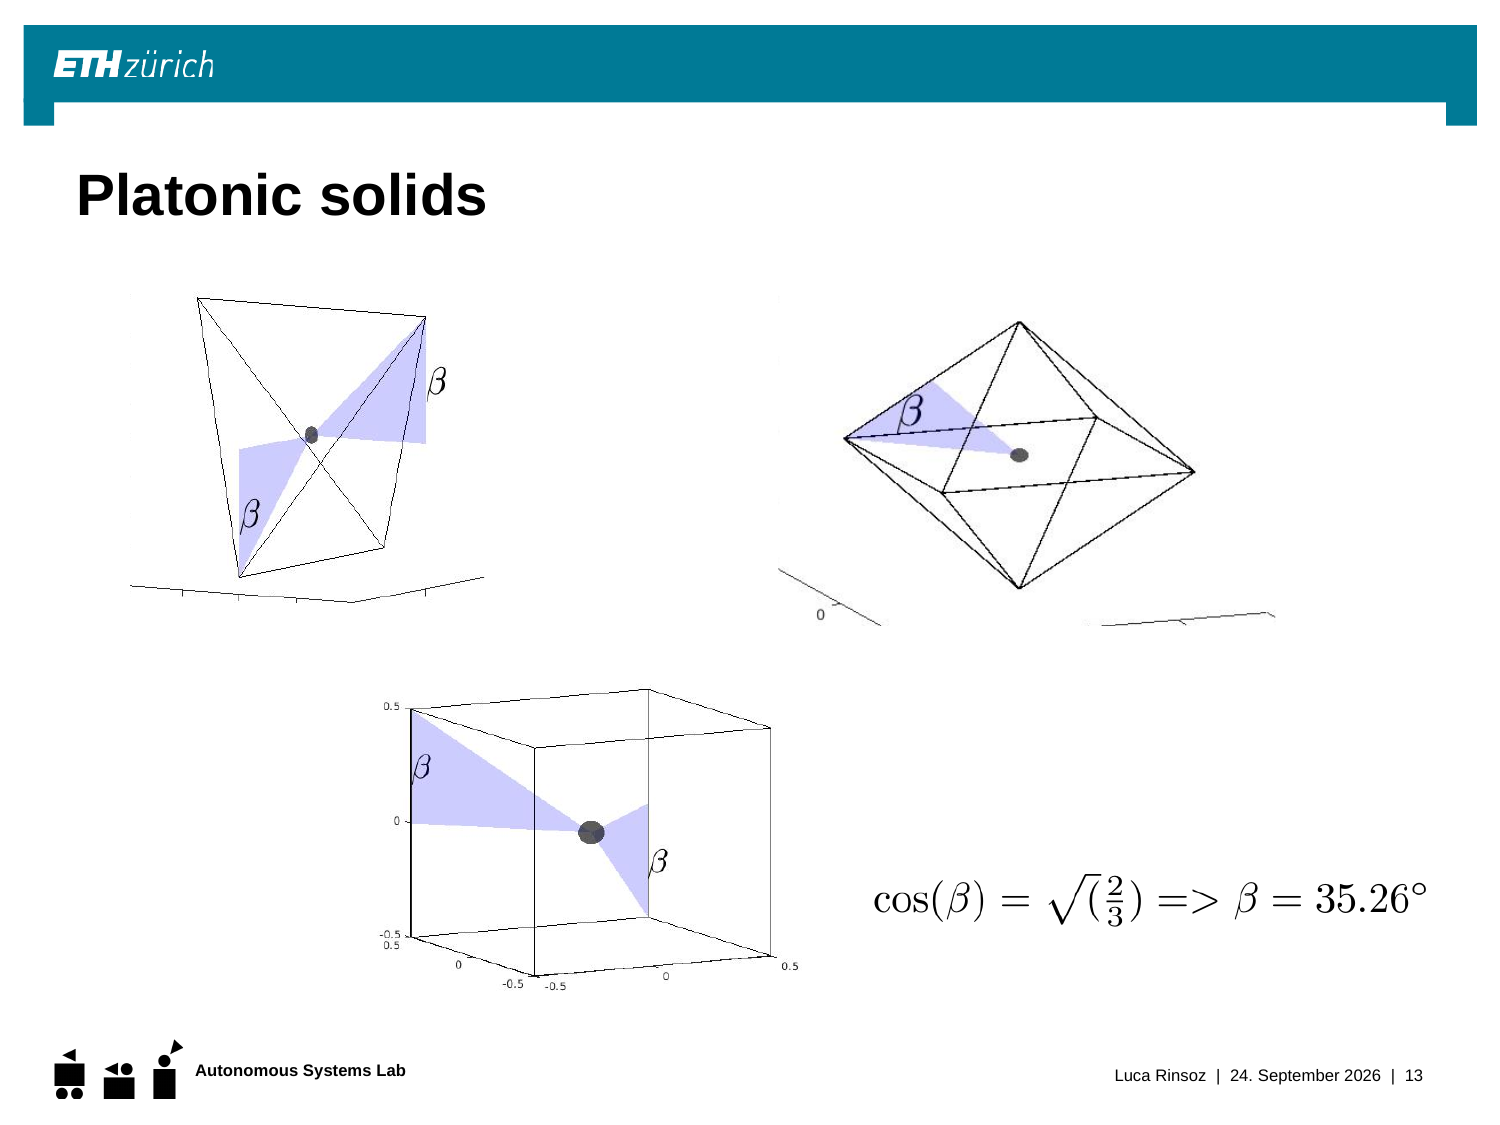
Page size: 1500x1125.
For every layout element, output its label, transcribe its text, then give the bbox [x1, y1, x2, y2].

picture [778, 289, 1276, 626]
picture [130, 236, 485, 603]
picture [862, 870, 1453, 939]
title Platonic solids [53, 101, 1447, 290]
picture [354, 663, 815, 1014]
